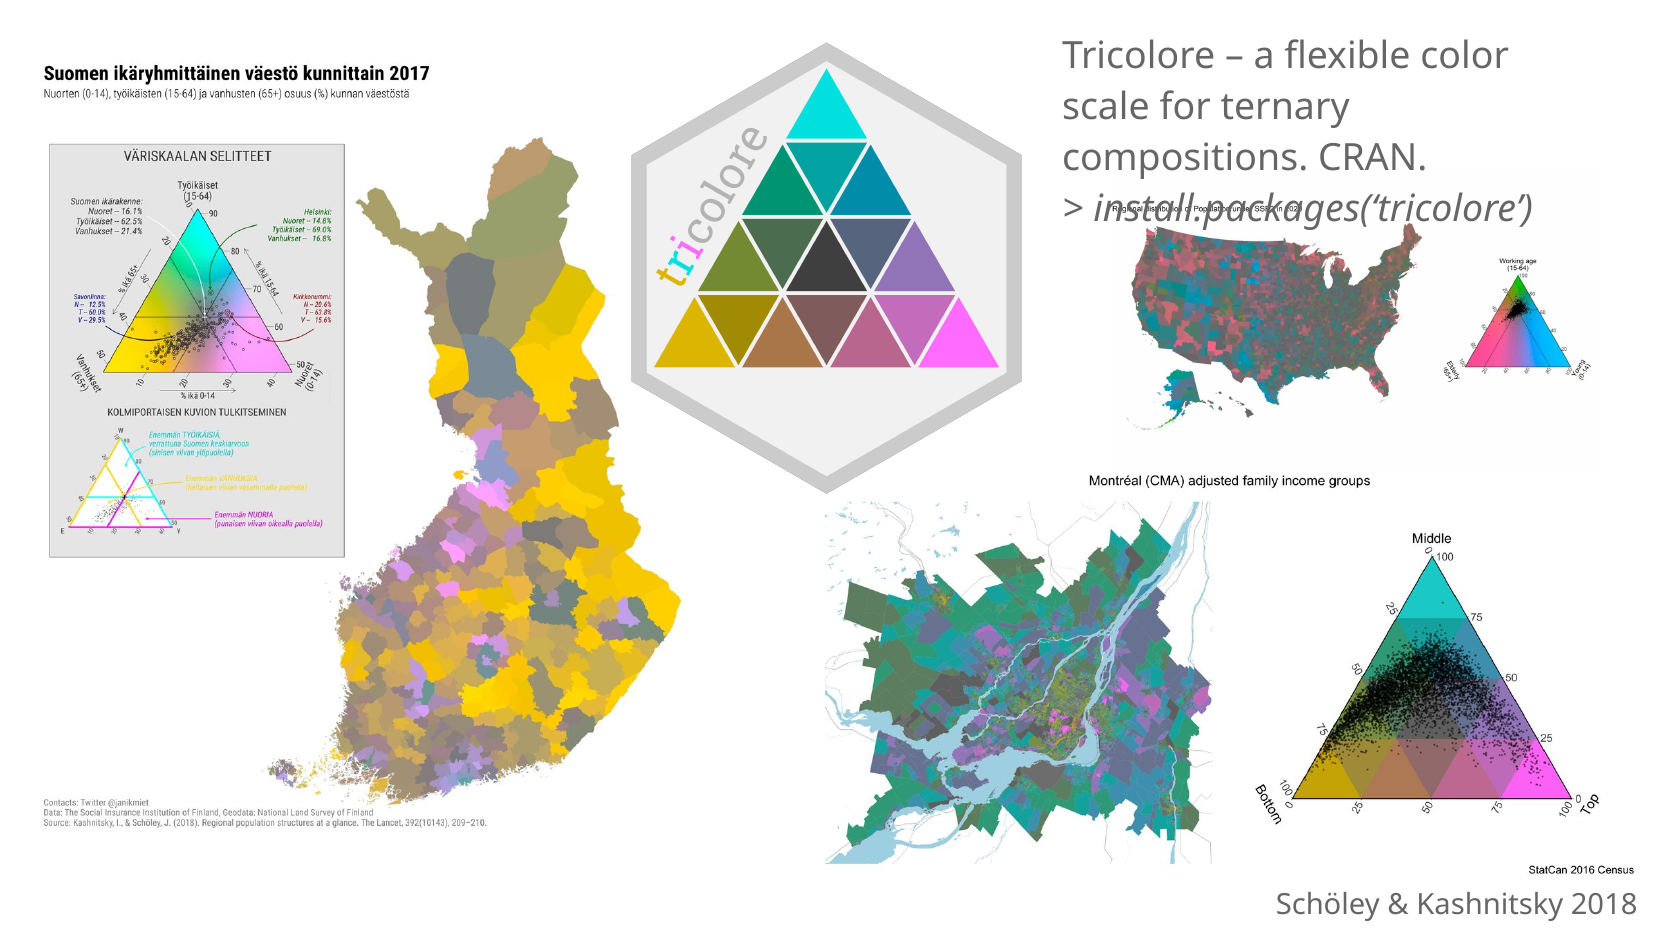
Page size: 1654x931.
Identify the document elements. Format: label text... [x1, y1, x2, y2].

picture [1308, 213, 1317, 219]
picture [1230, 213, 1239, 219]
picture [7, 42, 1634, 876]
picture [1158, 213, 1167, 219]
picture [1287, 213, 1296, 219]
picture [1467, 213, 1477, 219]
picture [1436, 213, 1446, 219]
picture [1209, 213, 1218, 219]
text_box Schöley & Kashnitsky 2018 [1157, 875, 1653, 930]
text_box Tricolore – a flexible color scale for ternary compositions. CRAN. > install.packages(‘tricolore’) [1047, 21, 1618, 213]
